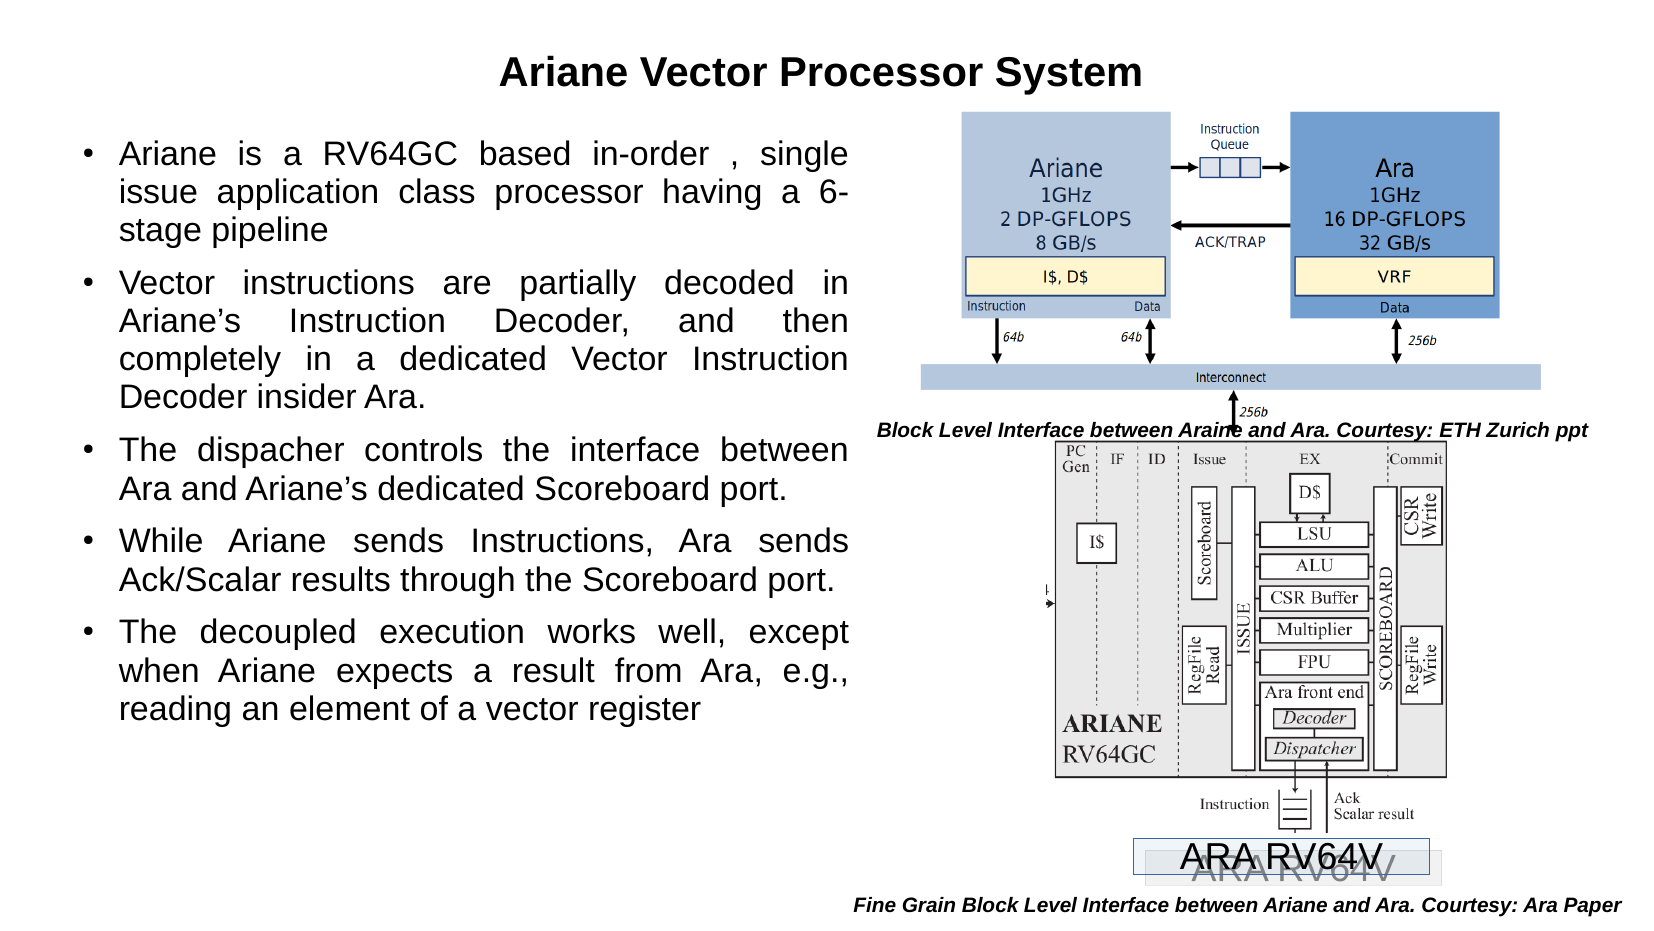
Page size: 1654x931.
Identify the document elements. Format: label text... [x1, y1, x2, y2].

picture [1046, 473, 1453, 833]
title Ariane Vector Processor System [82, 37, 1571, 107]
text_box Fine Grain Block Level Interface between Ariane and Ara. Courtesy: Ara Paper [838, 885, 1642, 931]
list Ariane is a RV64GC based in-order , single issue application class processor having a 6-stage pipeline Vector instructions are partially decoded in Ariane’s Instruction Decoder, and then completely in a dedicated Vector Instruction Decoder insider Ara. The dispacher controls the interface between Ara and Ariane’s dedicated Scoreboard port. While Ariane sends Instructions, Ara sends Ack/Scalar results through the Scoreboard port. The decoupled execution works well, except when Ariane expects a result from Ara, e.g., reading an element of a vector register [82, 134, 851, 756]
text_box Block Level Interface between Araine and Ara. Courtesy: ETH Zurich ppt [862, 411, 1607, 473]
text_box ARA RV64V [1133, 838, 1430, 875]
picture [897, 102, 1548, 411]
